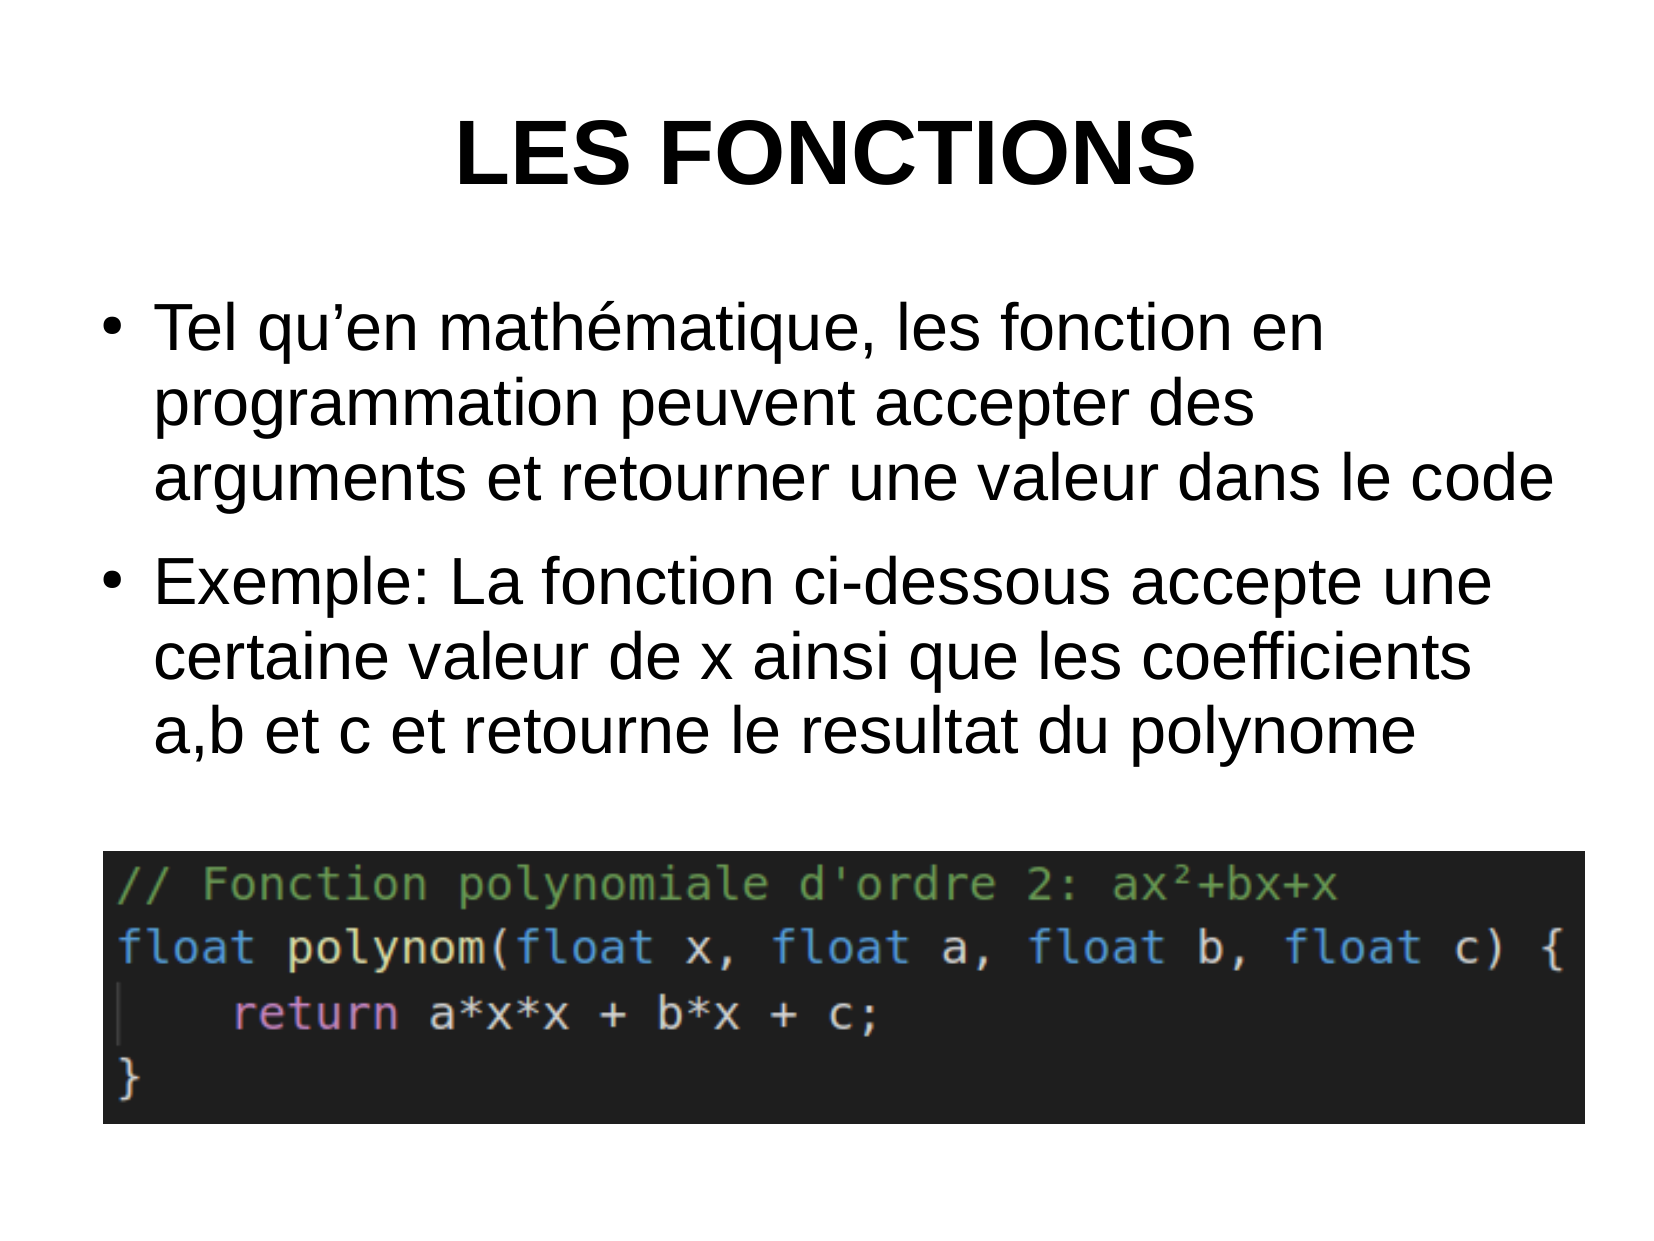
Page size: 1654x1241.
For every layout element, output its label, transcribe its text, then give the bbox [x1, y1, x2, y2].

picture [103, 851, 1585, 1124]
title LES FONCTIONS [82, 49, 1571, 257]
list Tel qu’en mathématique, les fonction en programmation peuvent accepter des arguments et retourner une valeur dans le code Exemple: La fonction ci-dessous accepte une certaine valeur de x ainsi que les coefficients a,b et c et retourne le resultat du polynome [82, 290, 1571, 769]
